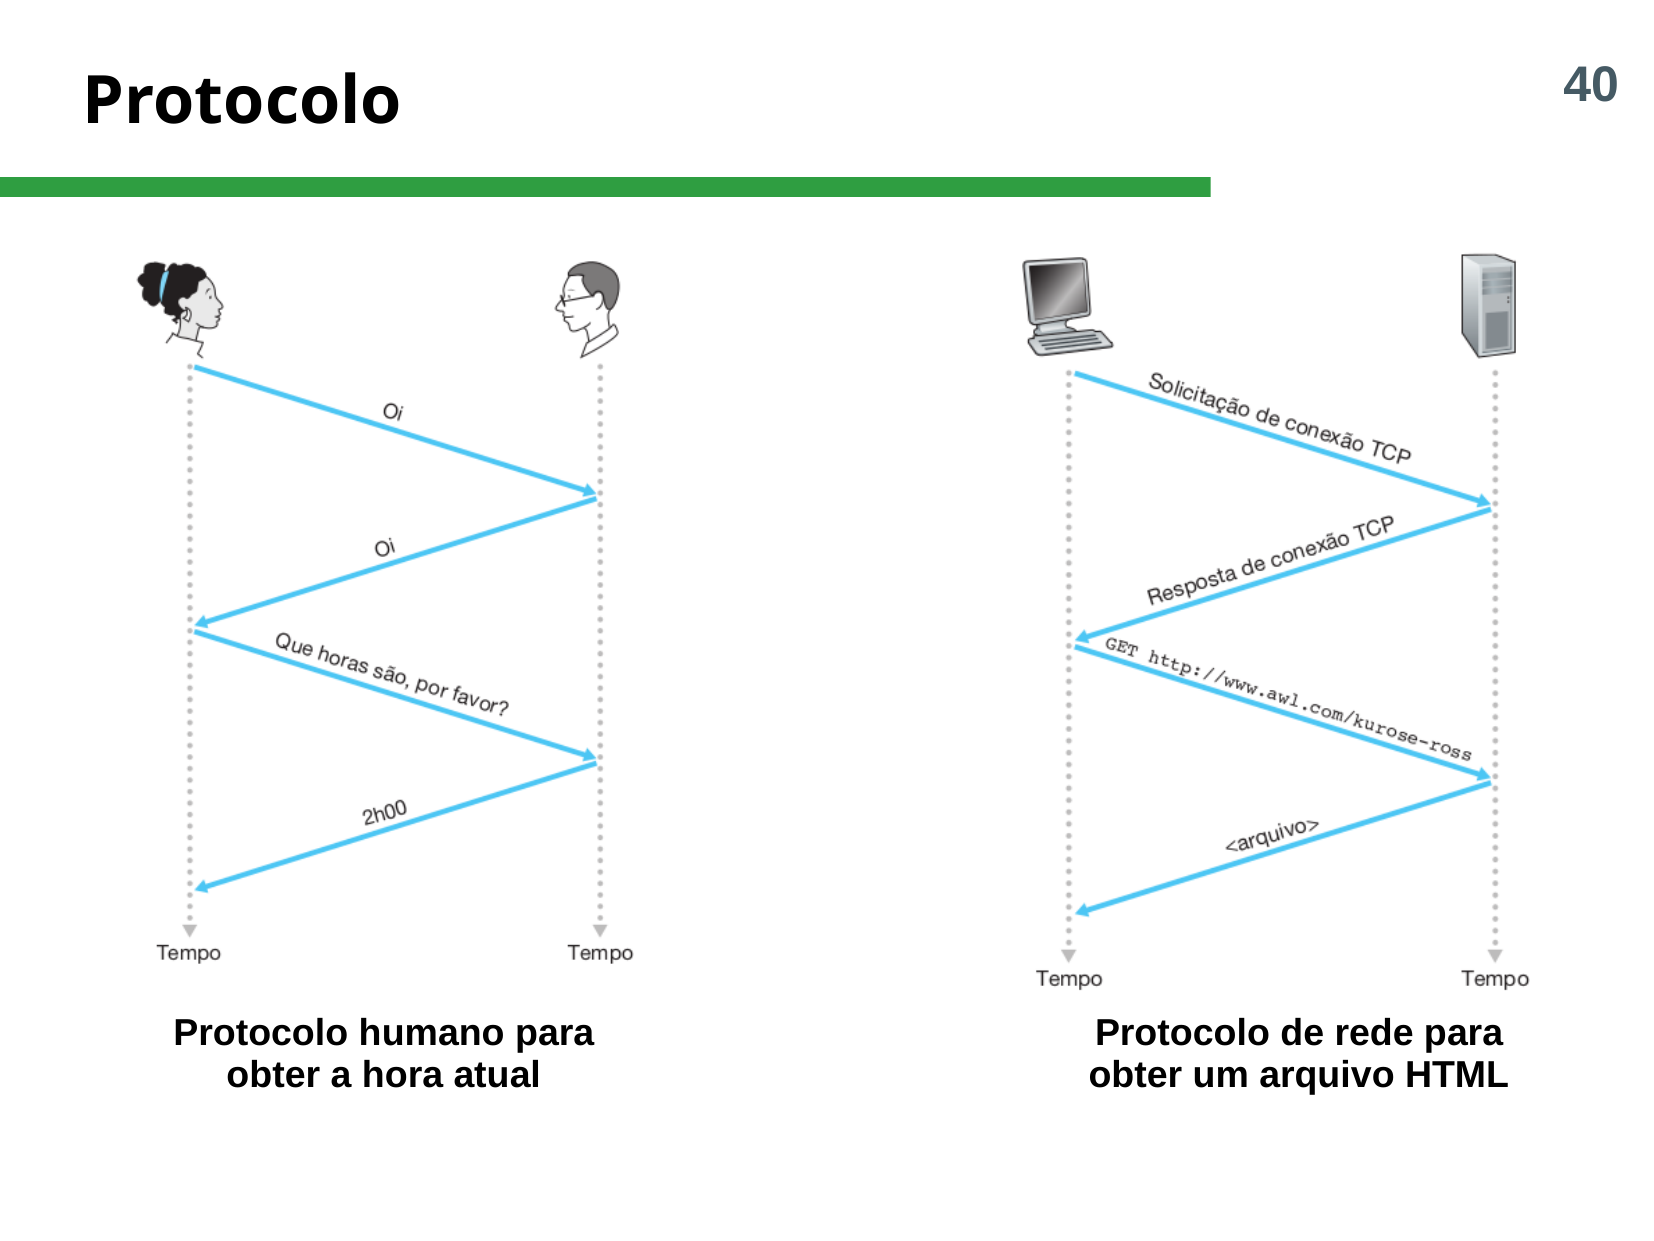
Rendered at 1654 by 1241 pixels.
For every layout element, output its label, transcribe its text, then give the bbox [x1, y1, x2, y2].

picture [118, 236, 662, 980]
text_box Protocolo de rede para obter um arquivo HTML [1062, 1003, 1536, 1108]
title Protocolo [82, 0, 1152, 202]
picture [1003, 238, 1566, 1004]
text_box Protocolo humano para obter a hora atual [147, 1003, 621, 1108]
